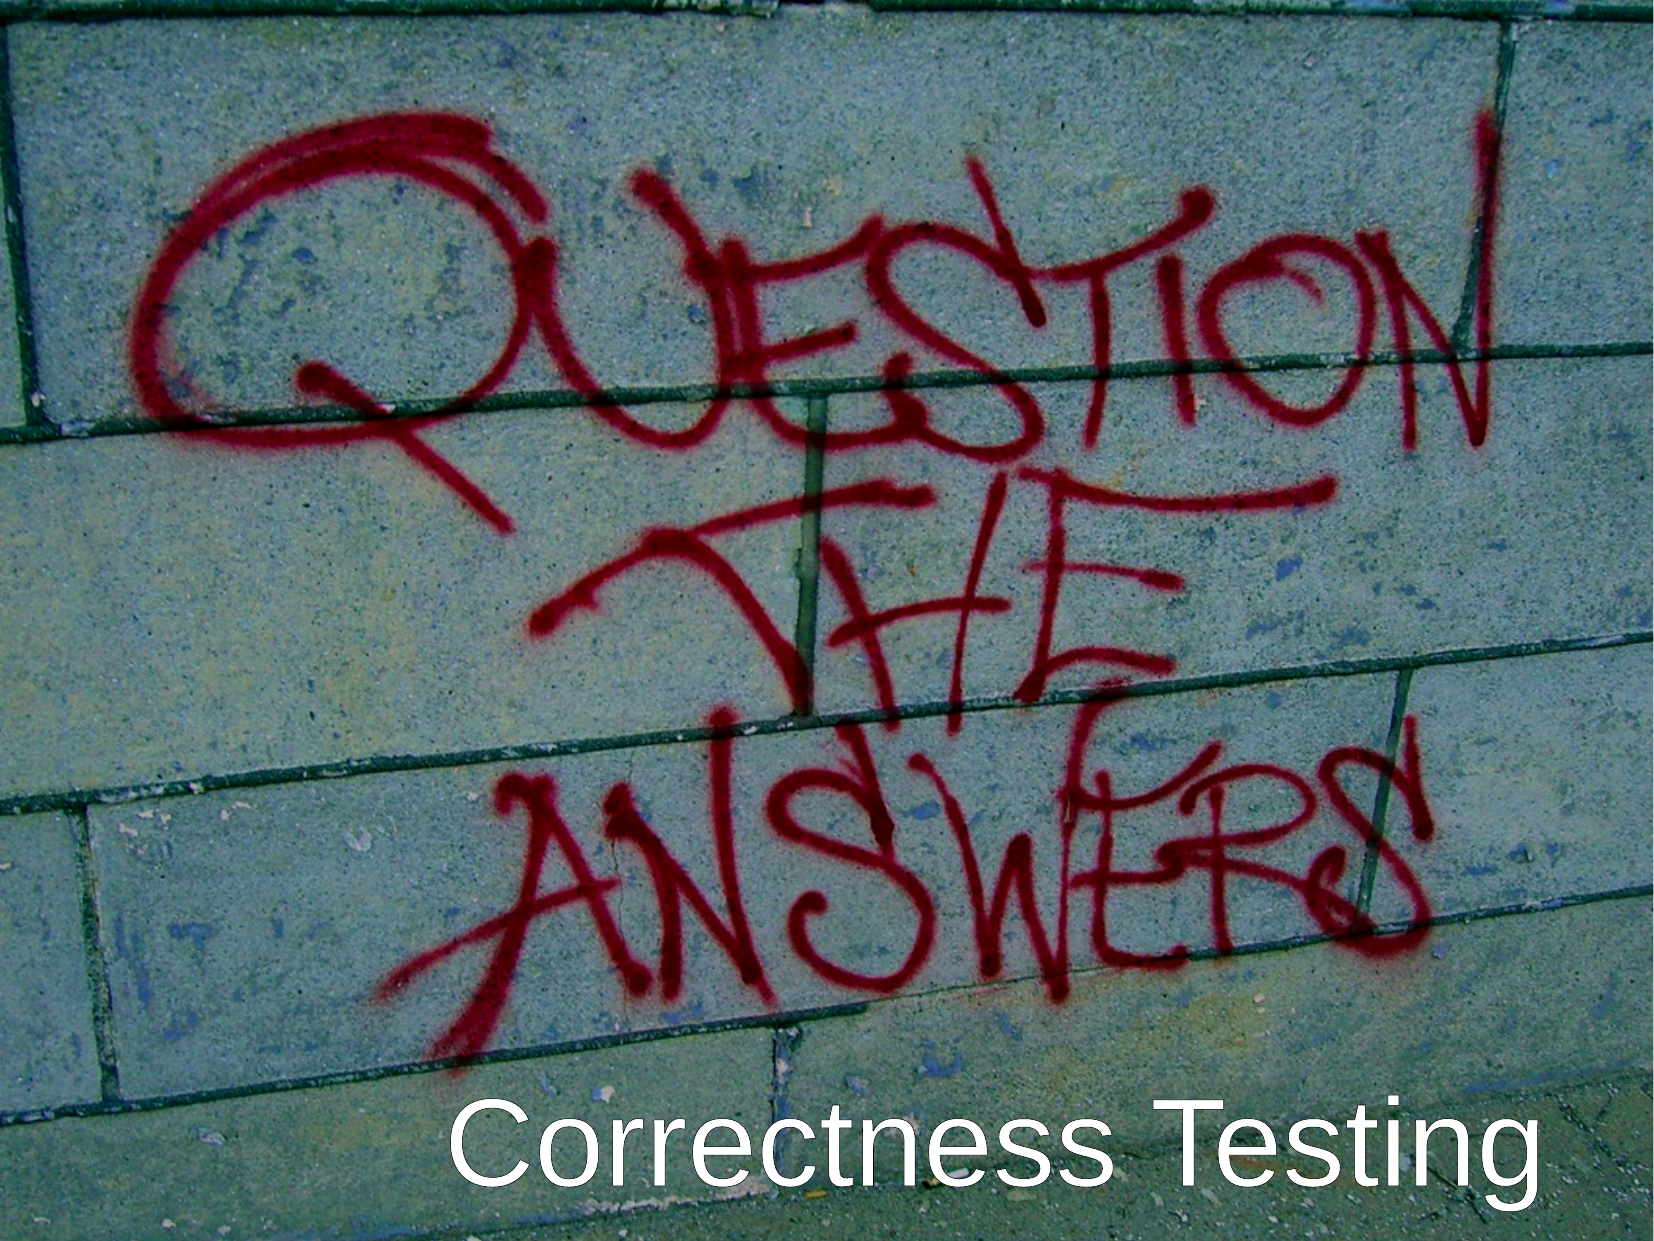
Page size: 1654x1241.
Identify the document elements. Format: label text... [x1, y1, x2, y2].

title Correctness Testing [251, 1038, 1654, 1241]
picture [0, 0, 1654, 1241]
